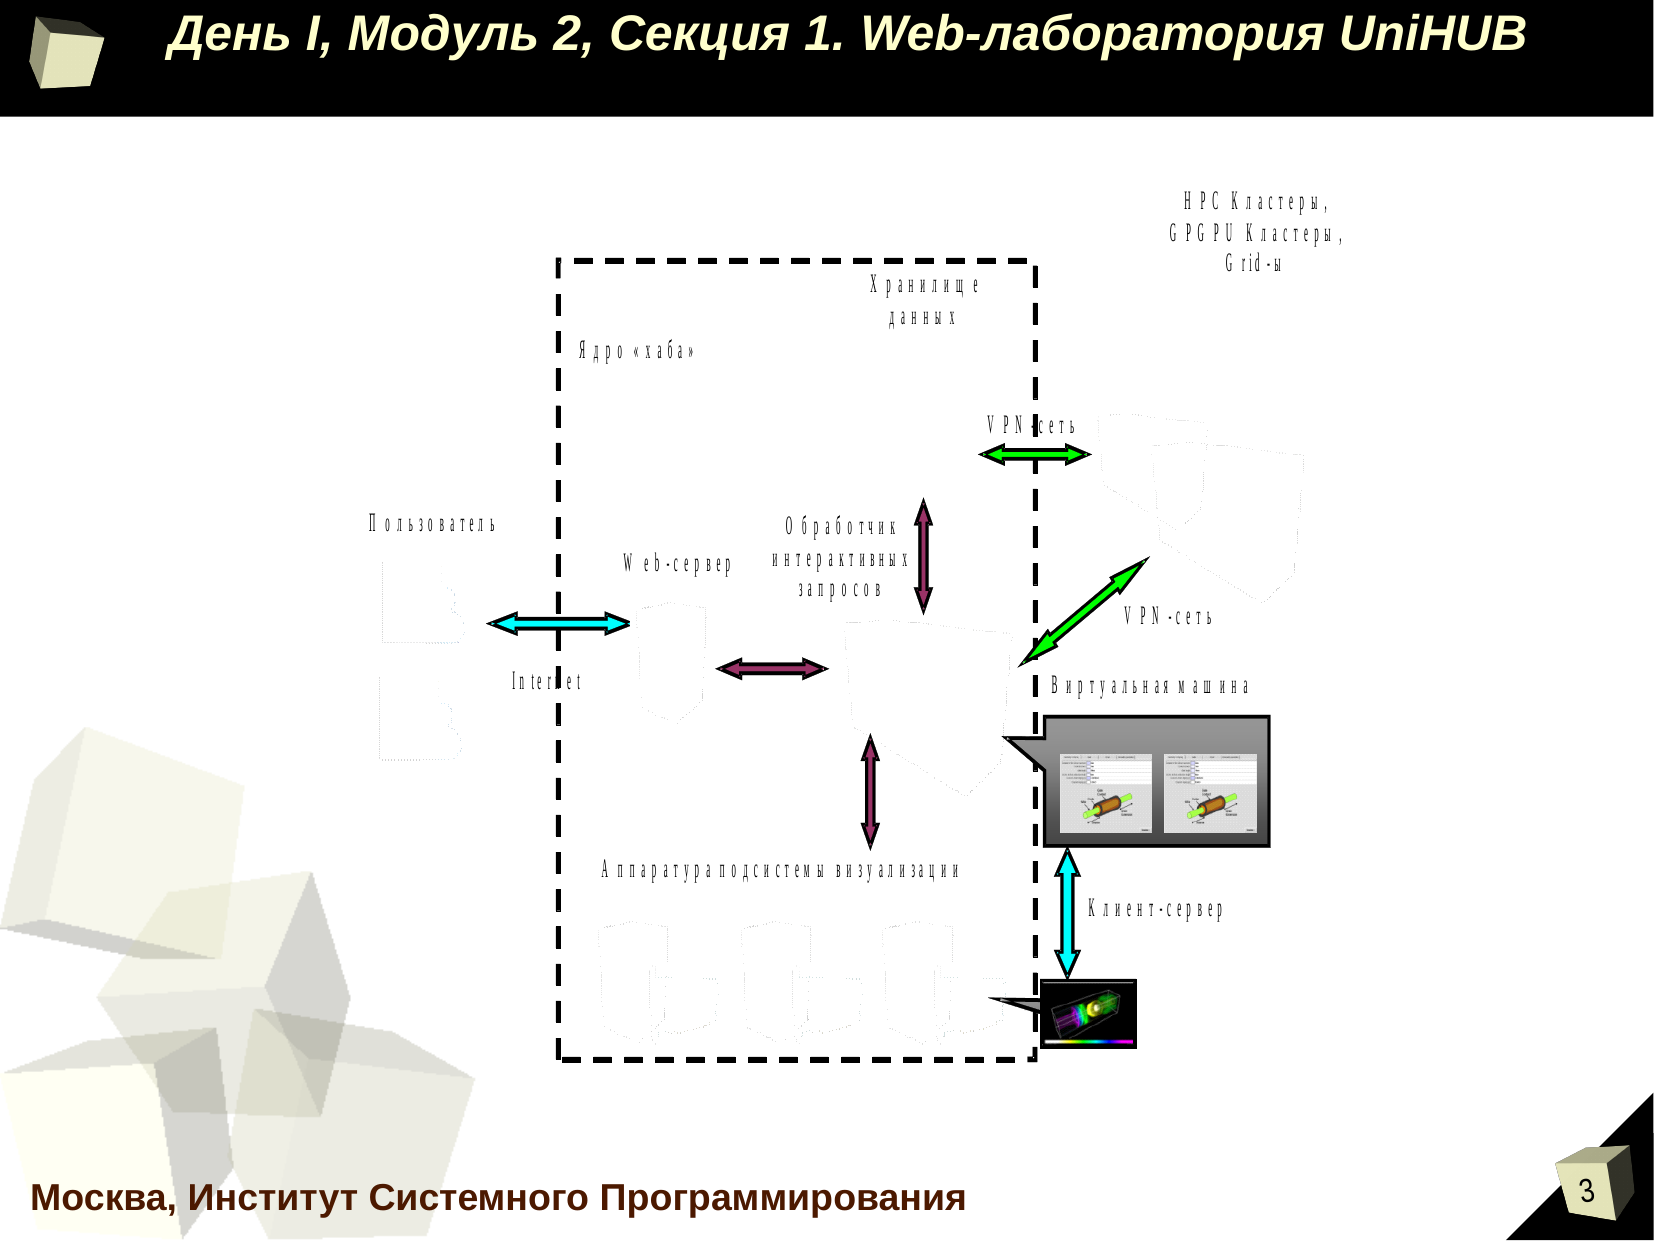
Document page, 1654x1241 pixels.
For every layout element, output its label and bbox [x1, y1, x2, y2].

picture [0, 173, 1363, 1241]
picture [464, 1193, 472, 1198]
